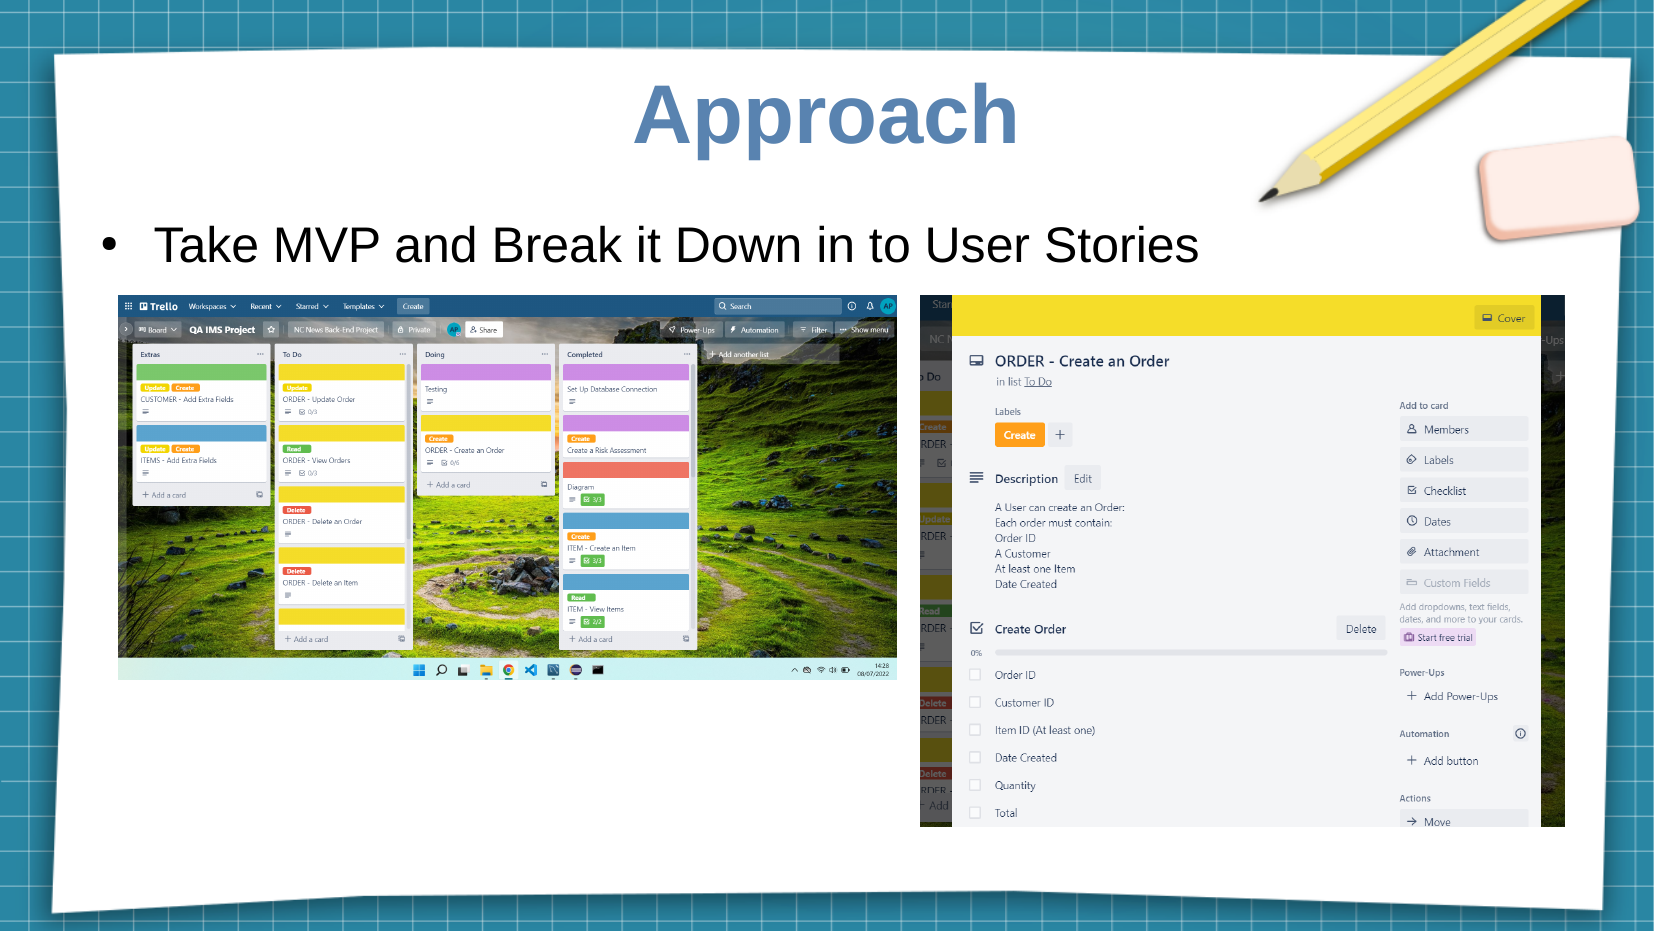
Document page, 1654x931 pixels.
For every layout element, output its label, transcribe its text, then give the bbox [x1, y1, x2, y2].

picture [0, 0, 1654, 931]
title Approach [82, 37, 1571, 193]
list Take MVP and Break it Down in to User Stories [82, 217, 1571, 758]
